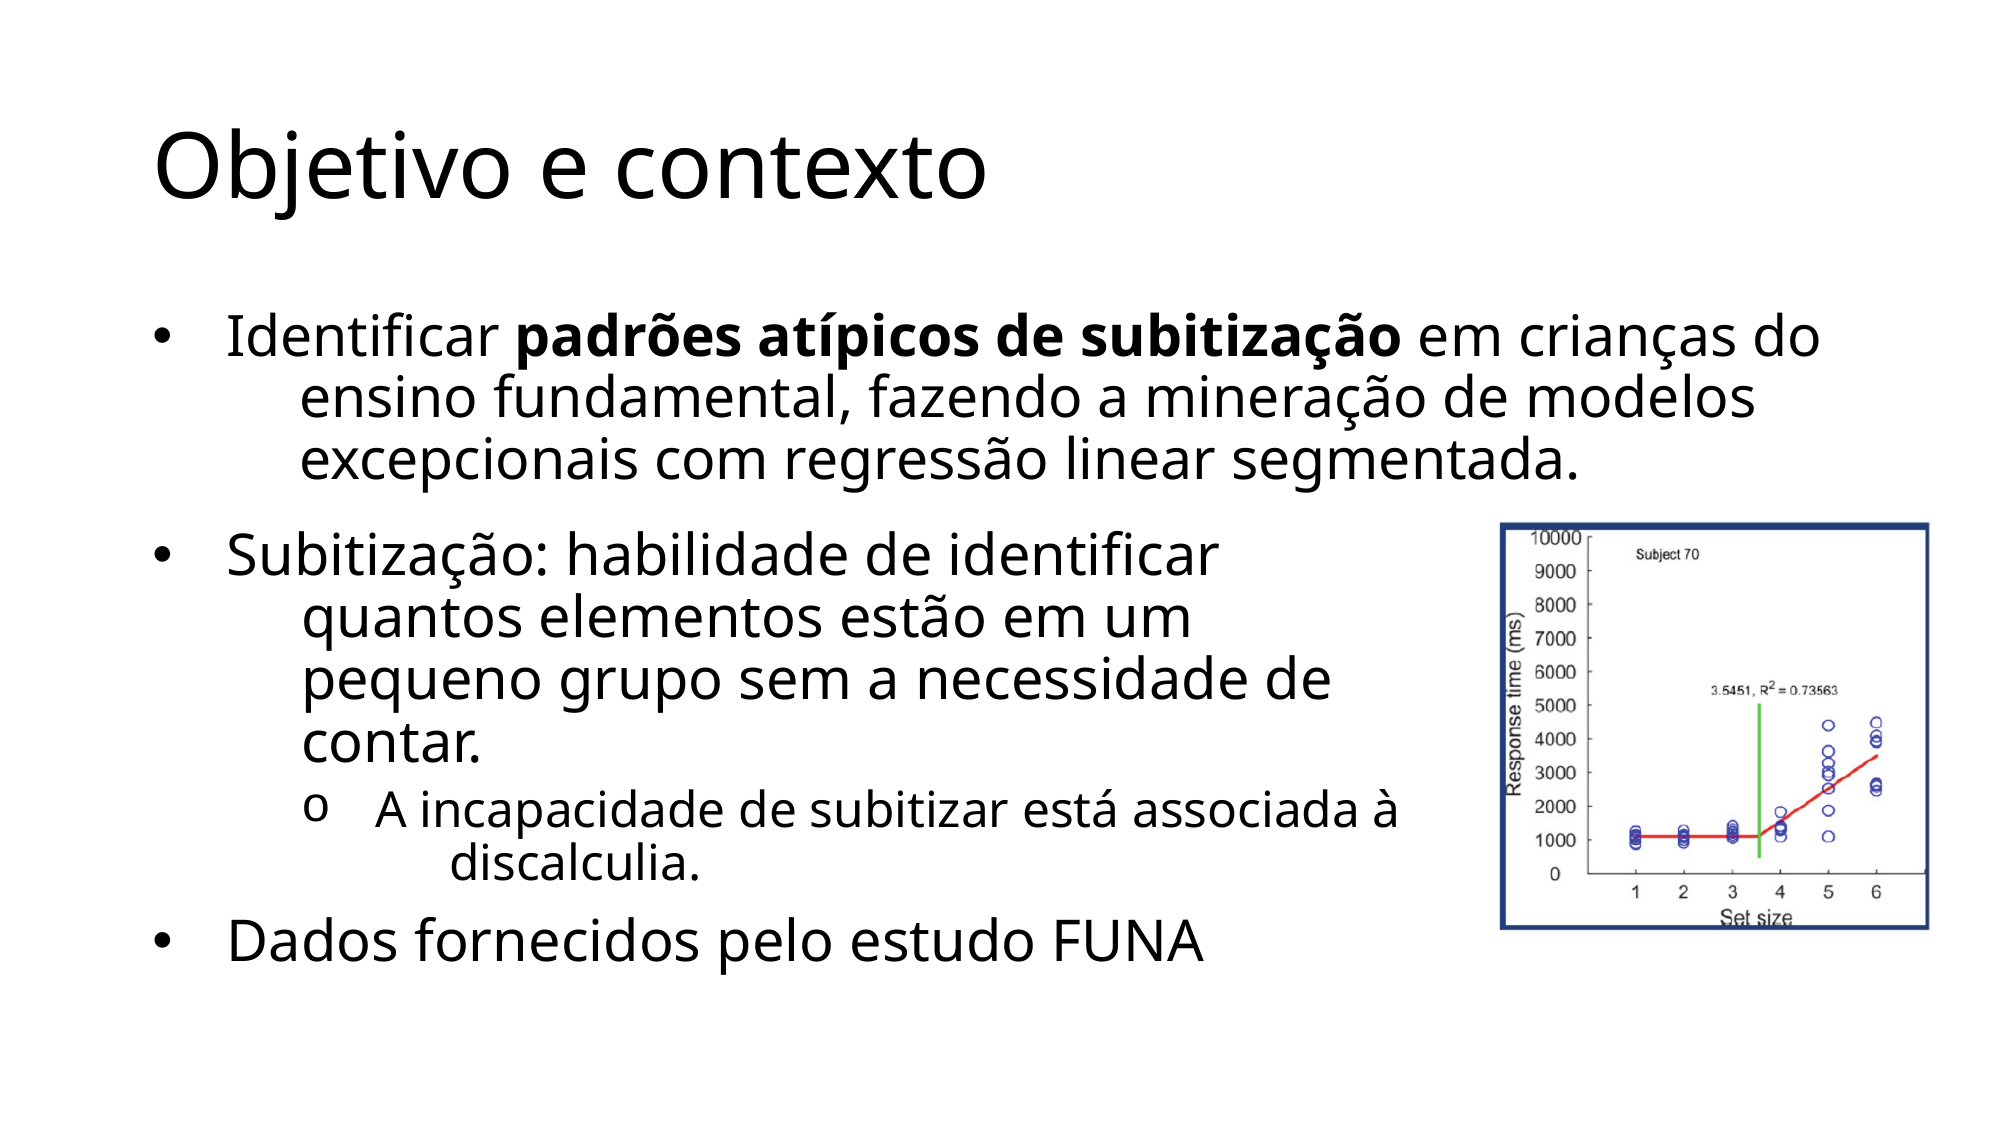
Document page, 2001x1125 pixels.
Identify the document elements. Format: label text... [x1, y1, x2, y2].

title Objetivo e contexto [137, 59, 1863, 278]
list Identificar padrões atípicos de subitização em crianças do ensino fundamental, fazendo a mineração de modelos excepcionais com regressão linear segmentada. [137, 299, 1863, 518]
picture [1496, 518, 1934, 936]
text_box Subitização: habilidade de identificar quantos elementos estão em um pequeno grupo sem a necessidade de contar. A incapacidade de subitizar está associada à discalculia. Dados fornecidos pelo estudo FUNA [137, 518, 1447, 983]
